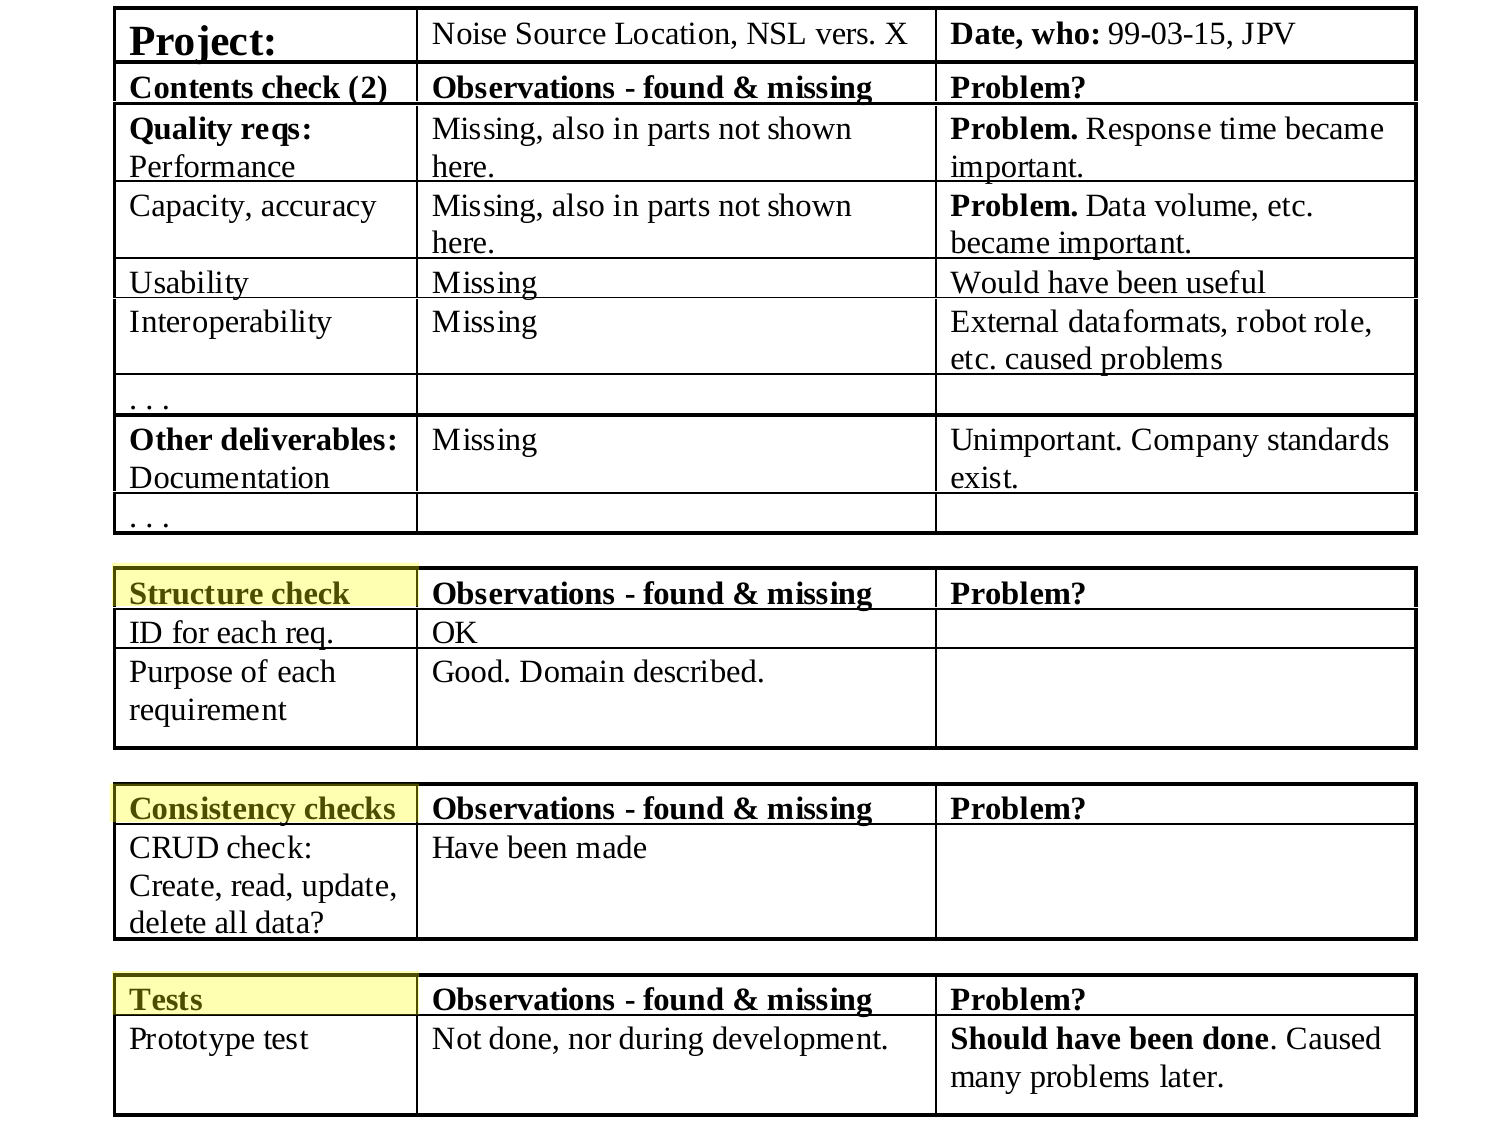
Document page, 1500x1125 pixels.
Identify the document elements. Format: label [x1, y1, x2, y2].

text_box [112, 971, 419, 1015]
text_box [112, 562, 419, 606]
text_box [109, 783, 419, 823]
picture [112, 0, 1452, 1125]
